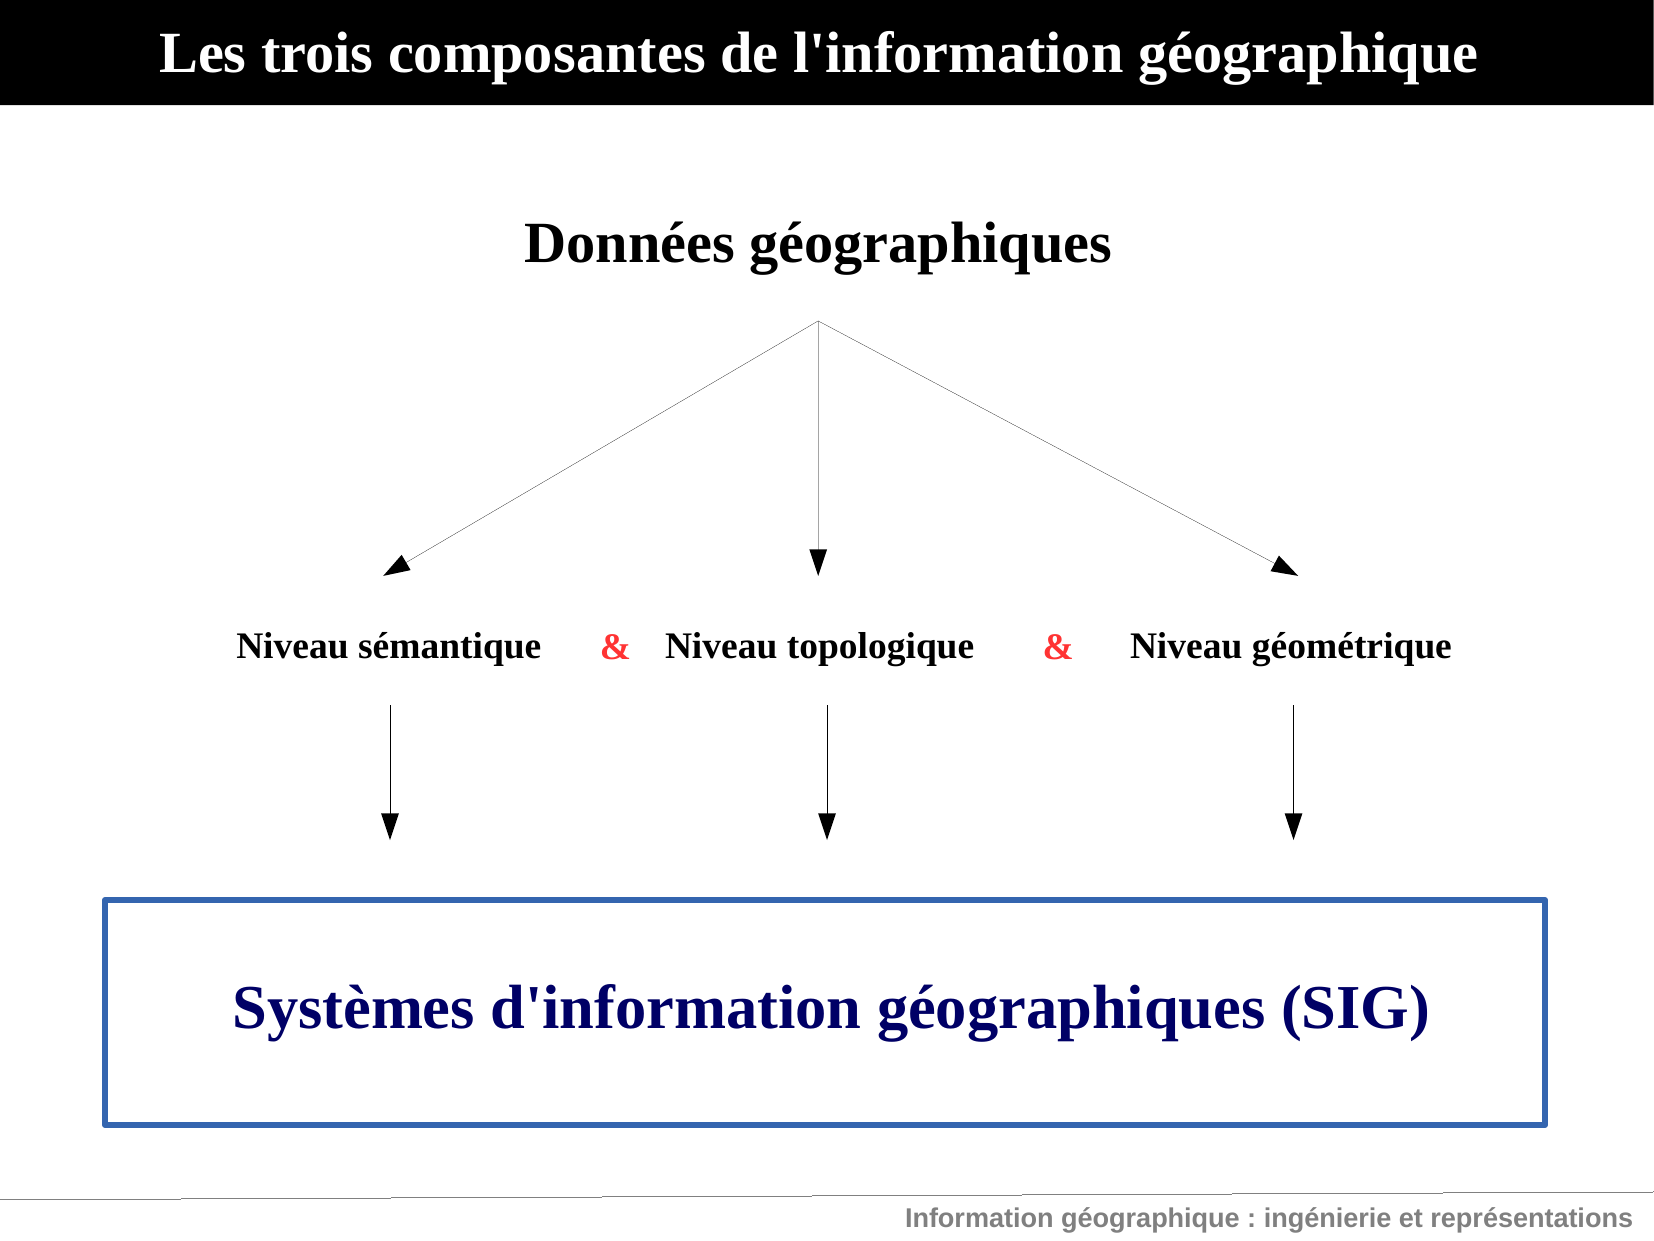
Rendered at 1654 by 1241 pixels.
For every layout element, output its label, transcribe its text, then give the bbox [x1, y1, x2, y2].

title Les trois composantes de l'information géographique [0, 0, 1654, 106]
text_box & [1027, 618, 1089, 676]
text_box Systèmes d'information géographiques (SIG) [217, 965, 1447, 1051]
text_box Niveau topologique [650, 617, 990, 761]
text_box Niveau géométrique [1115, 617, 1468, 676]
text_box & [585, 618, 646, 676]
text_box Niveau sémantique [221, 617, 557, 676]
text_box Données géographiques [509, 202, 1128, 284]
